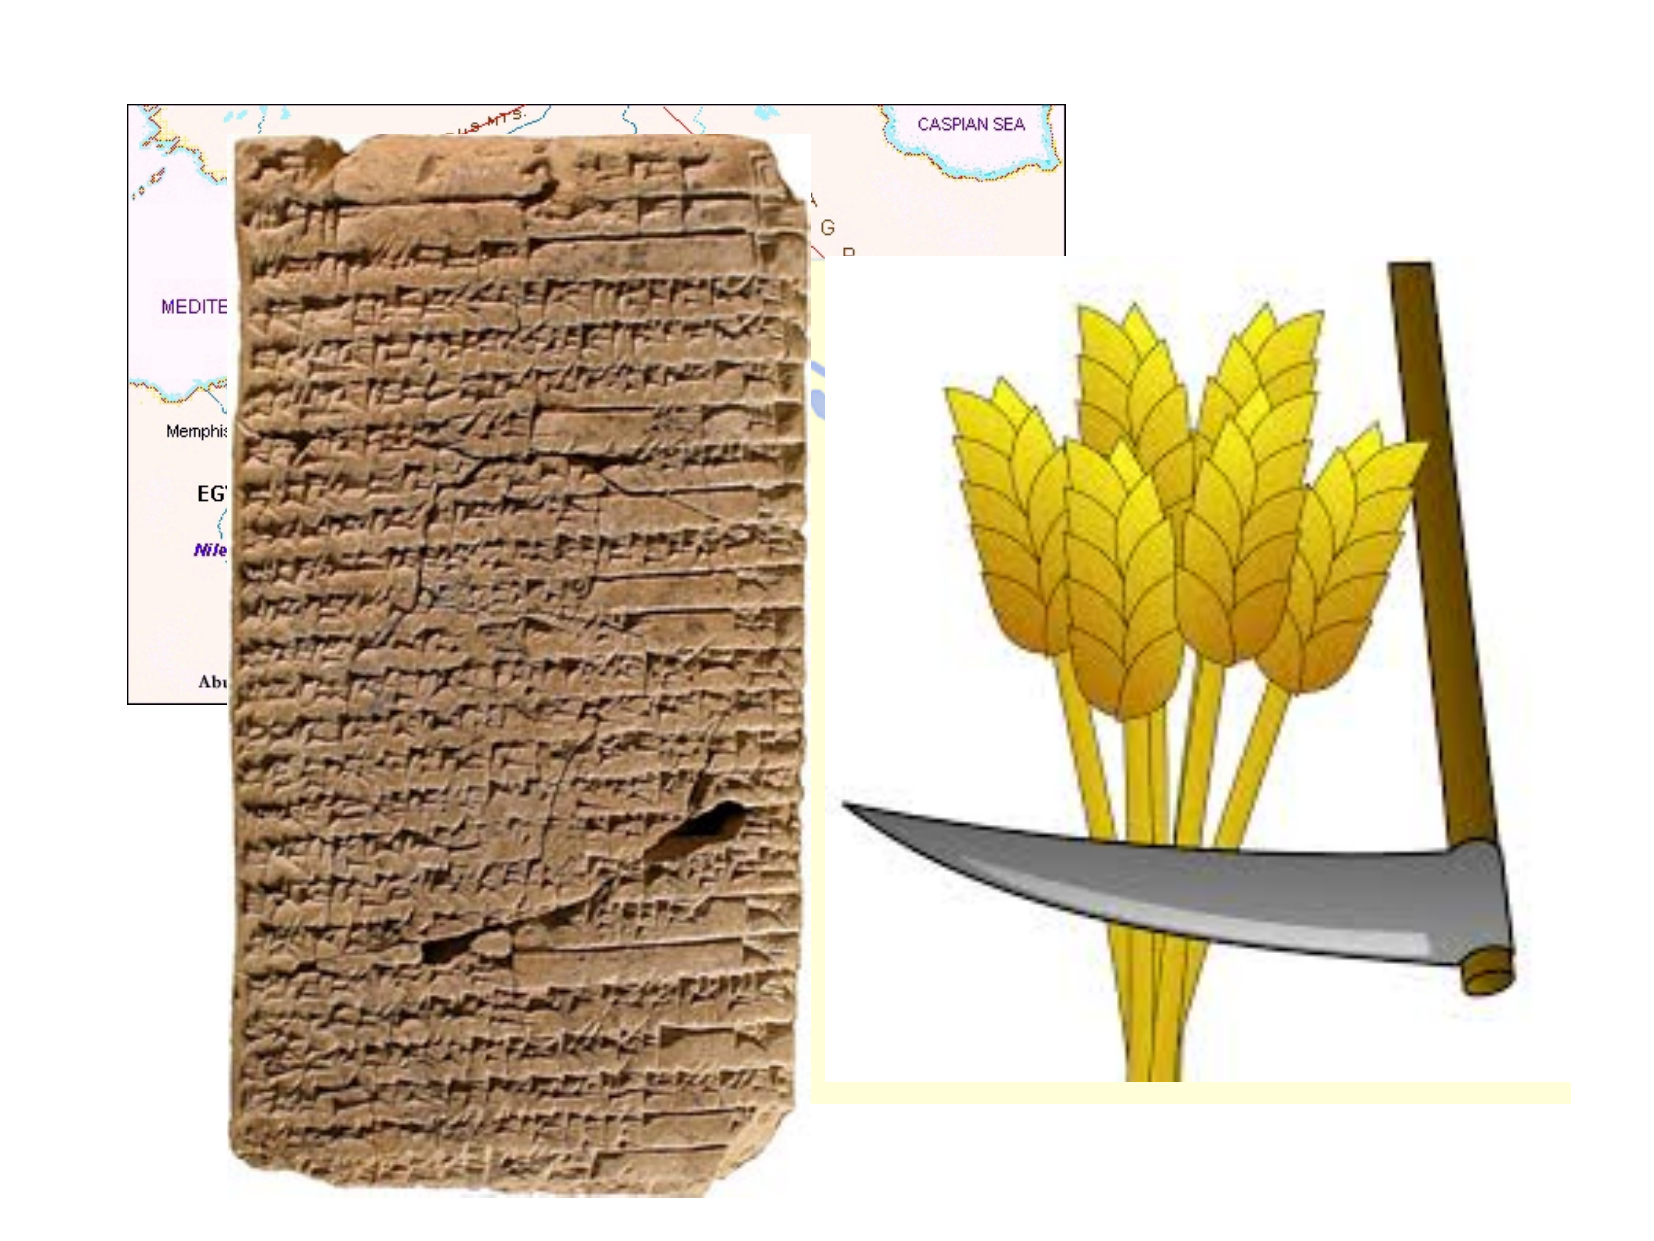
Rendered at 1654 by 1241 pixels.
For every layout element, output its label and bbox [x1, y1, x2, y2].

picture [127, 104, 1650, 1198]
